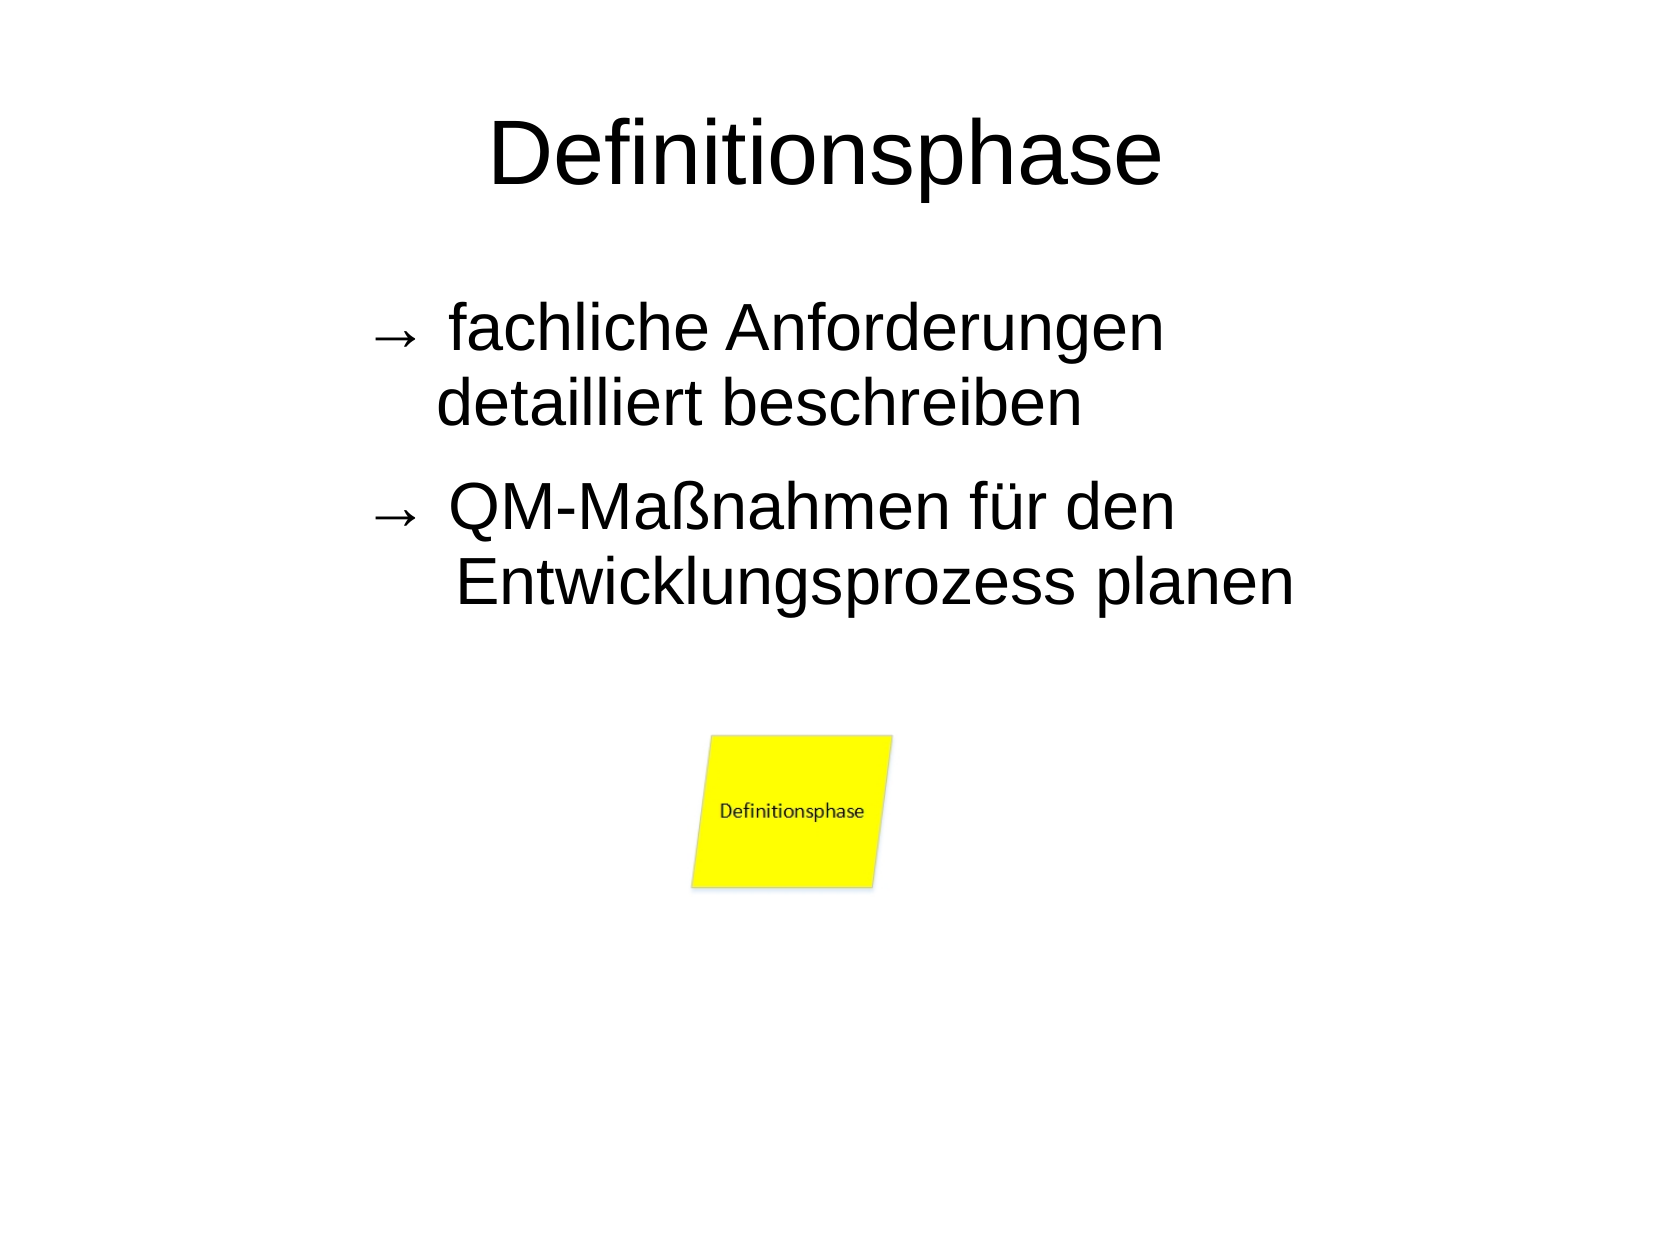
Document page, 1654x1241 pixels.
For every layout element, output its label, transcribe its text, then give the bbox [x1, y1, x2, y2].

picture [685, 732, 900, 898]
title Definitionsphase [82, 49, 1571, 257]
list → fachliche Anforderungen detailliert beschreiben → QM-Maßnahmen für den Entwicklungsprozess planen [291, 290, 1362, 1109]
